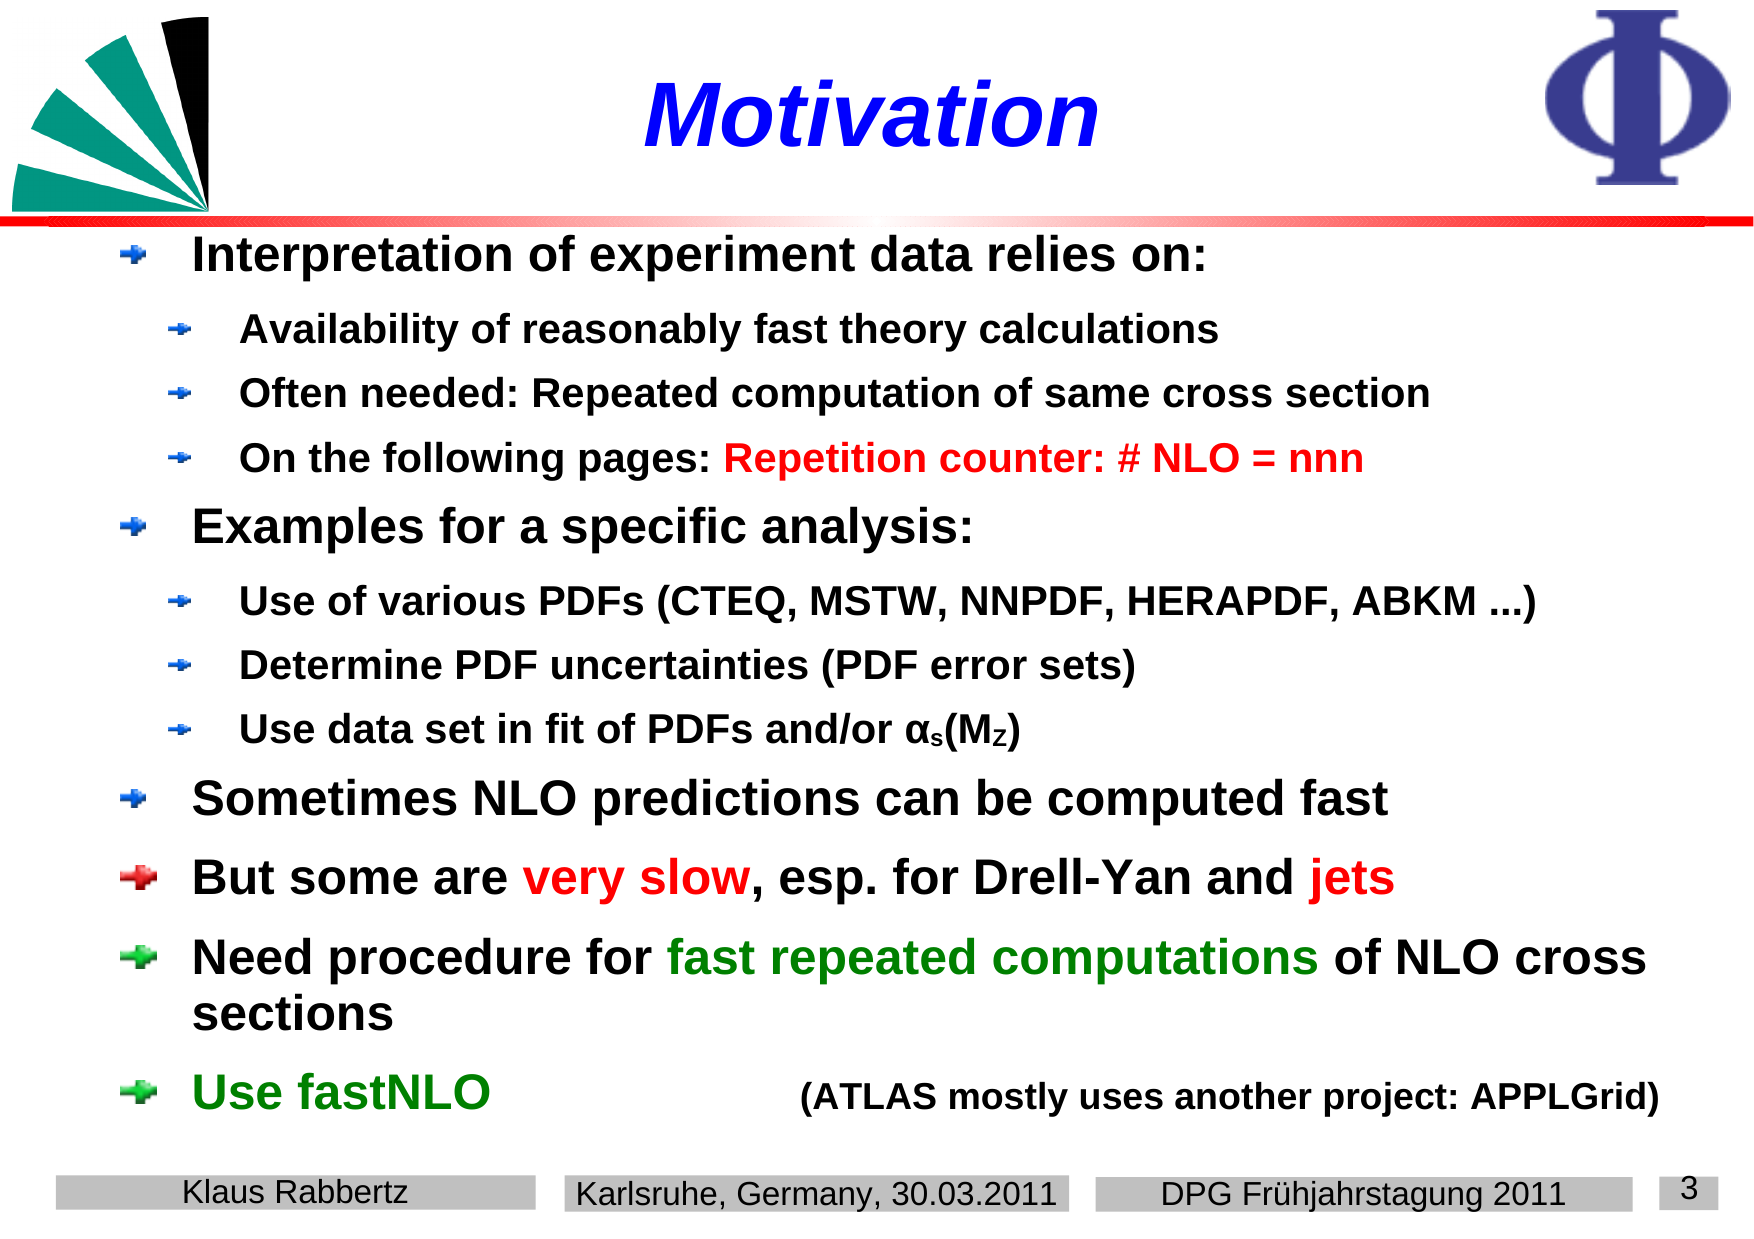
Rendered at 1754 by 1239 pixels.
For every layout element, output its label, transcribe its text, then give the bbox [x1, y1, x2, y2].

list Interpretation of experiment data relies on: Availability of reasonably fast theory calculations Often needed: Repeated computation of same cross section On the following pages: Repetition counter: # NLO = nnn Examples for a specific analysis: Use of various PDFs (CTEQ, MSTW, NNPDF, HERAPDF, ABKM ...) Determine PDF uncertainties (PDF error sets) Use data set in fit of PDFs and/or αs(MZ) Sometimes NLO predictions can be computed fast But some are very slow, esp. for Drell-Yan and jets Need procedure for fast repeated computations of NLO cross sections Use fastNLO (ATLAS mostly uses another project: APPLGrid) [61, 226, 1687, 1134]
picture [1545, 10, 1731, 185]
title Motivation [282, 21, 1566, 183]
picture [12, 17, 209, 214]
